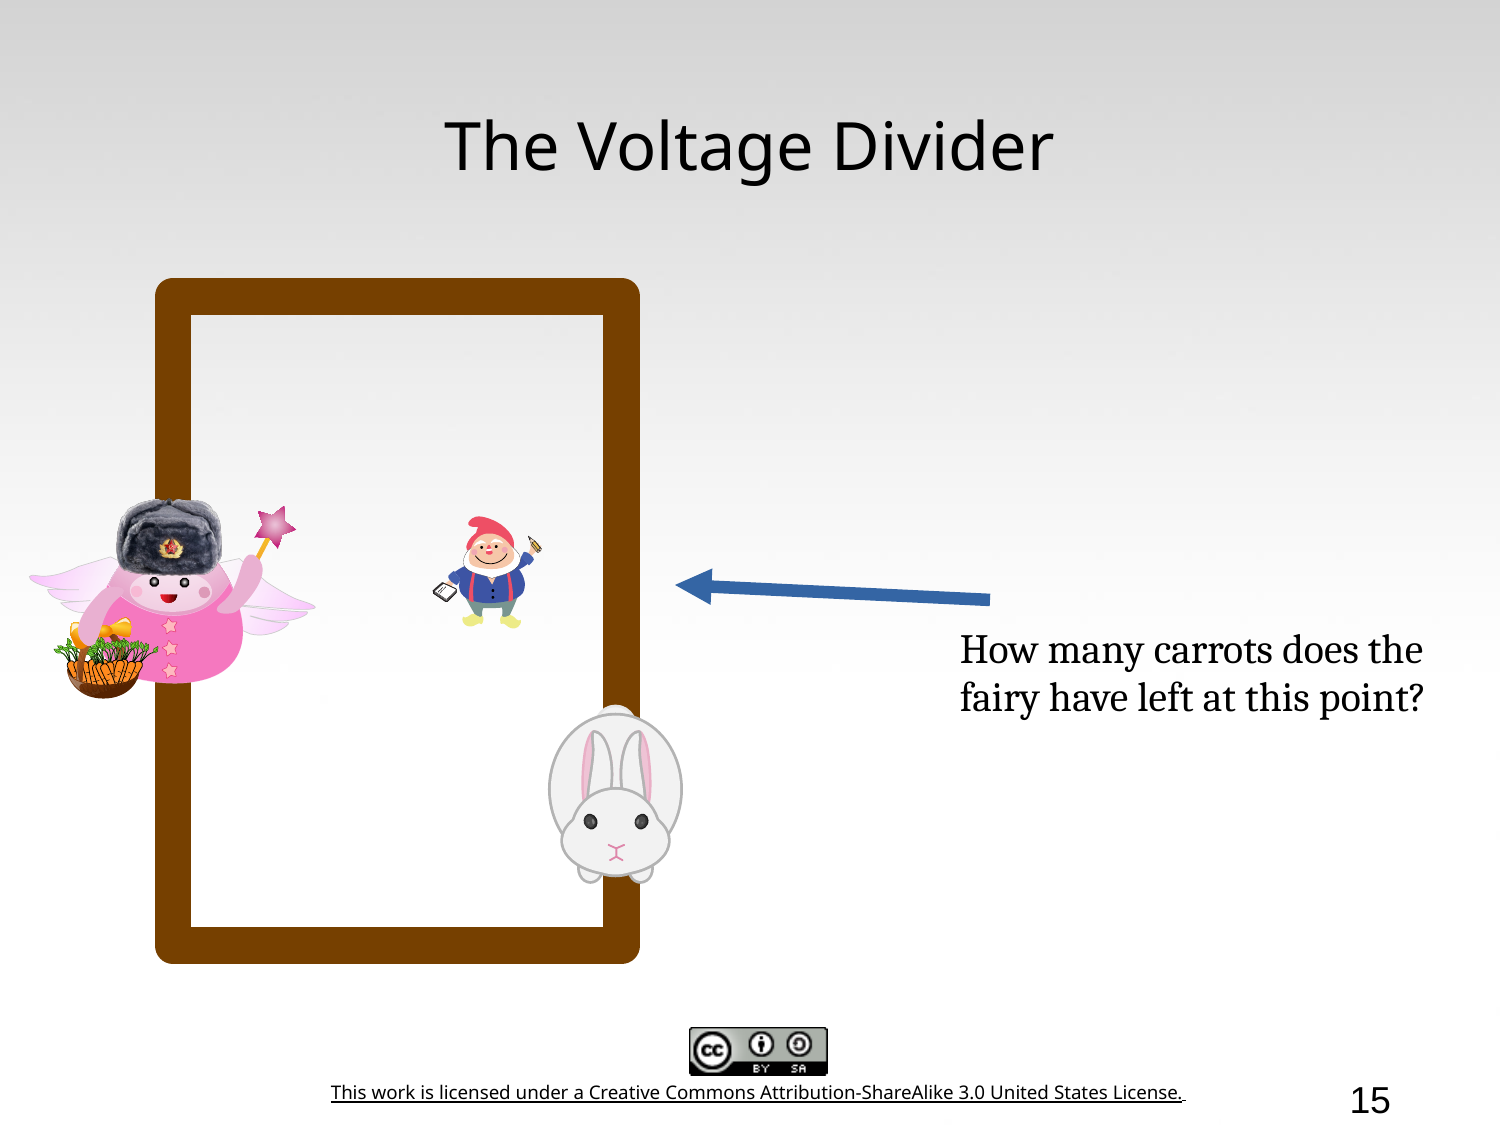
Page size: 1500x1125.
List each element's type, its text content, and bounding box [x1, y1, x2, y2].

text_box How many carrots does the fairy have left at this point? [945, 618, 1471, 767]
picture [0, 0, 1500, 1125]
title The Voltage Divider [112, 49, 1388, 238]
